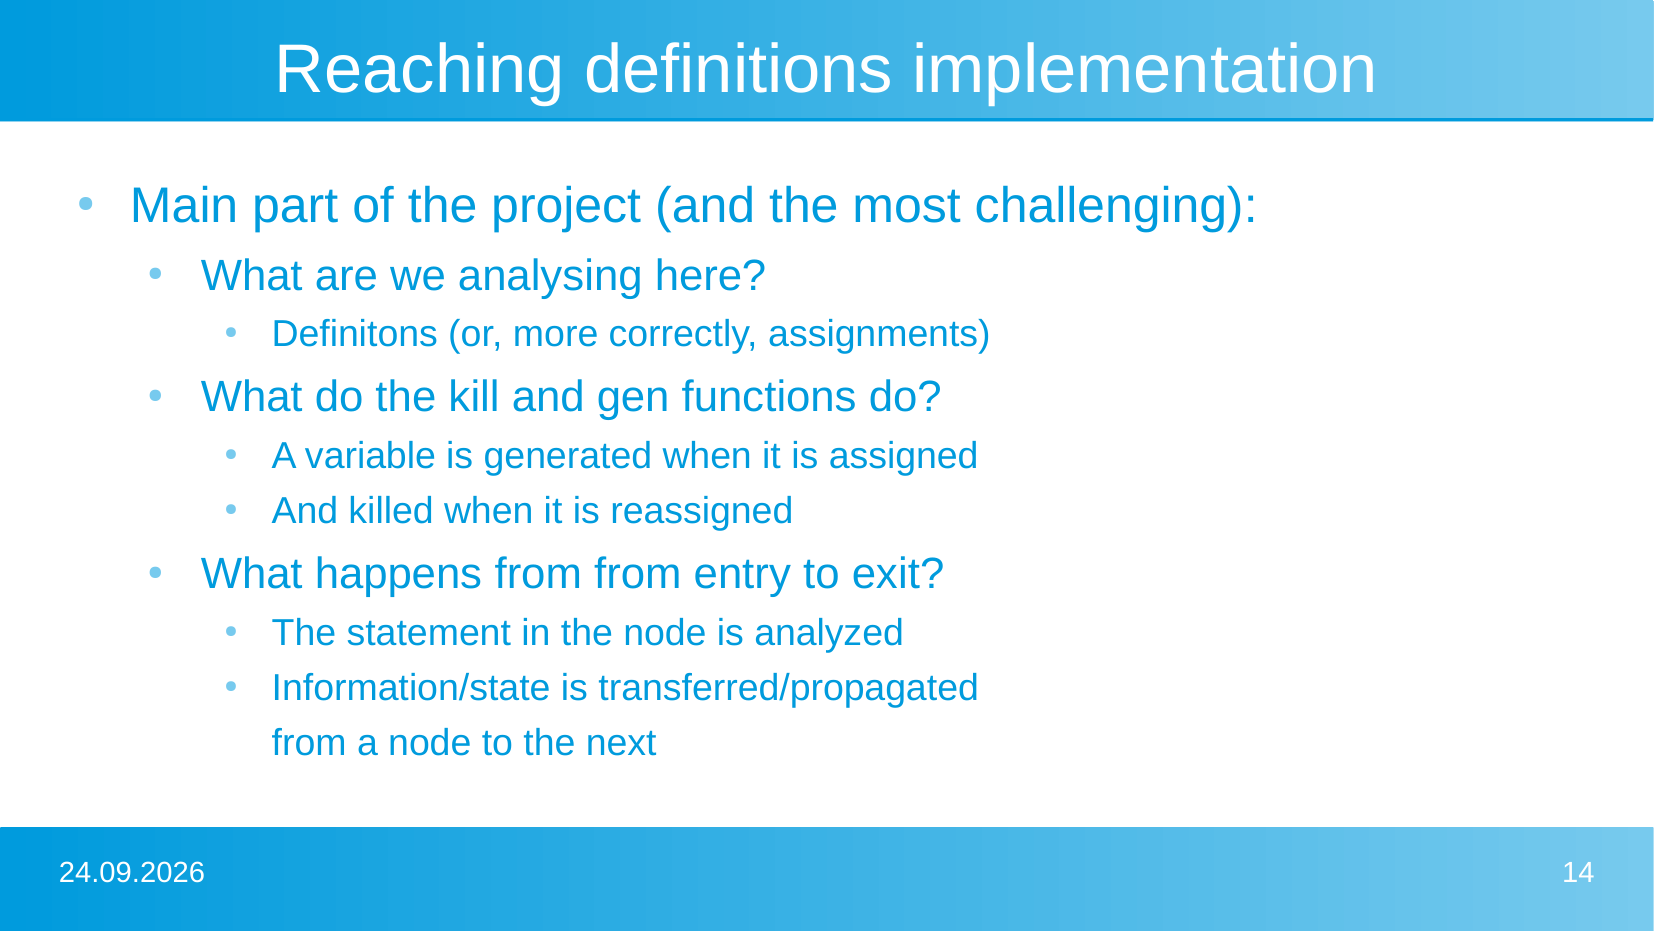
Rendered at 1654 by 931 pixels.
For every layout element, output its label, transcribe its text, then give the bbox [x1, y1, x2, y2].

title Reaching definitions implementation [59, 29, 1595, 108]
list Main part of the project (and the most challenging): What are we analysing here? Definitons (or, more correctly, assignments) What do the kill and gen functions do? A variable is generated when it is assigned And killed when it is reassigned What happens from from entry to exit? The statement in the node is analyzed Information/state is transferred/propagated from a node to the next [59, 177, 1595, 768]
